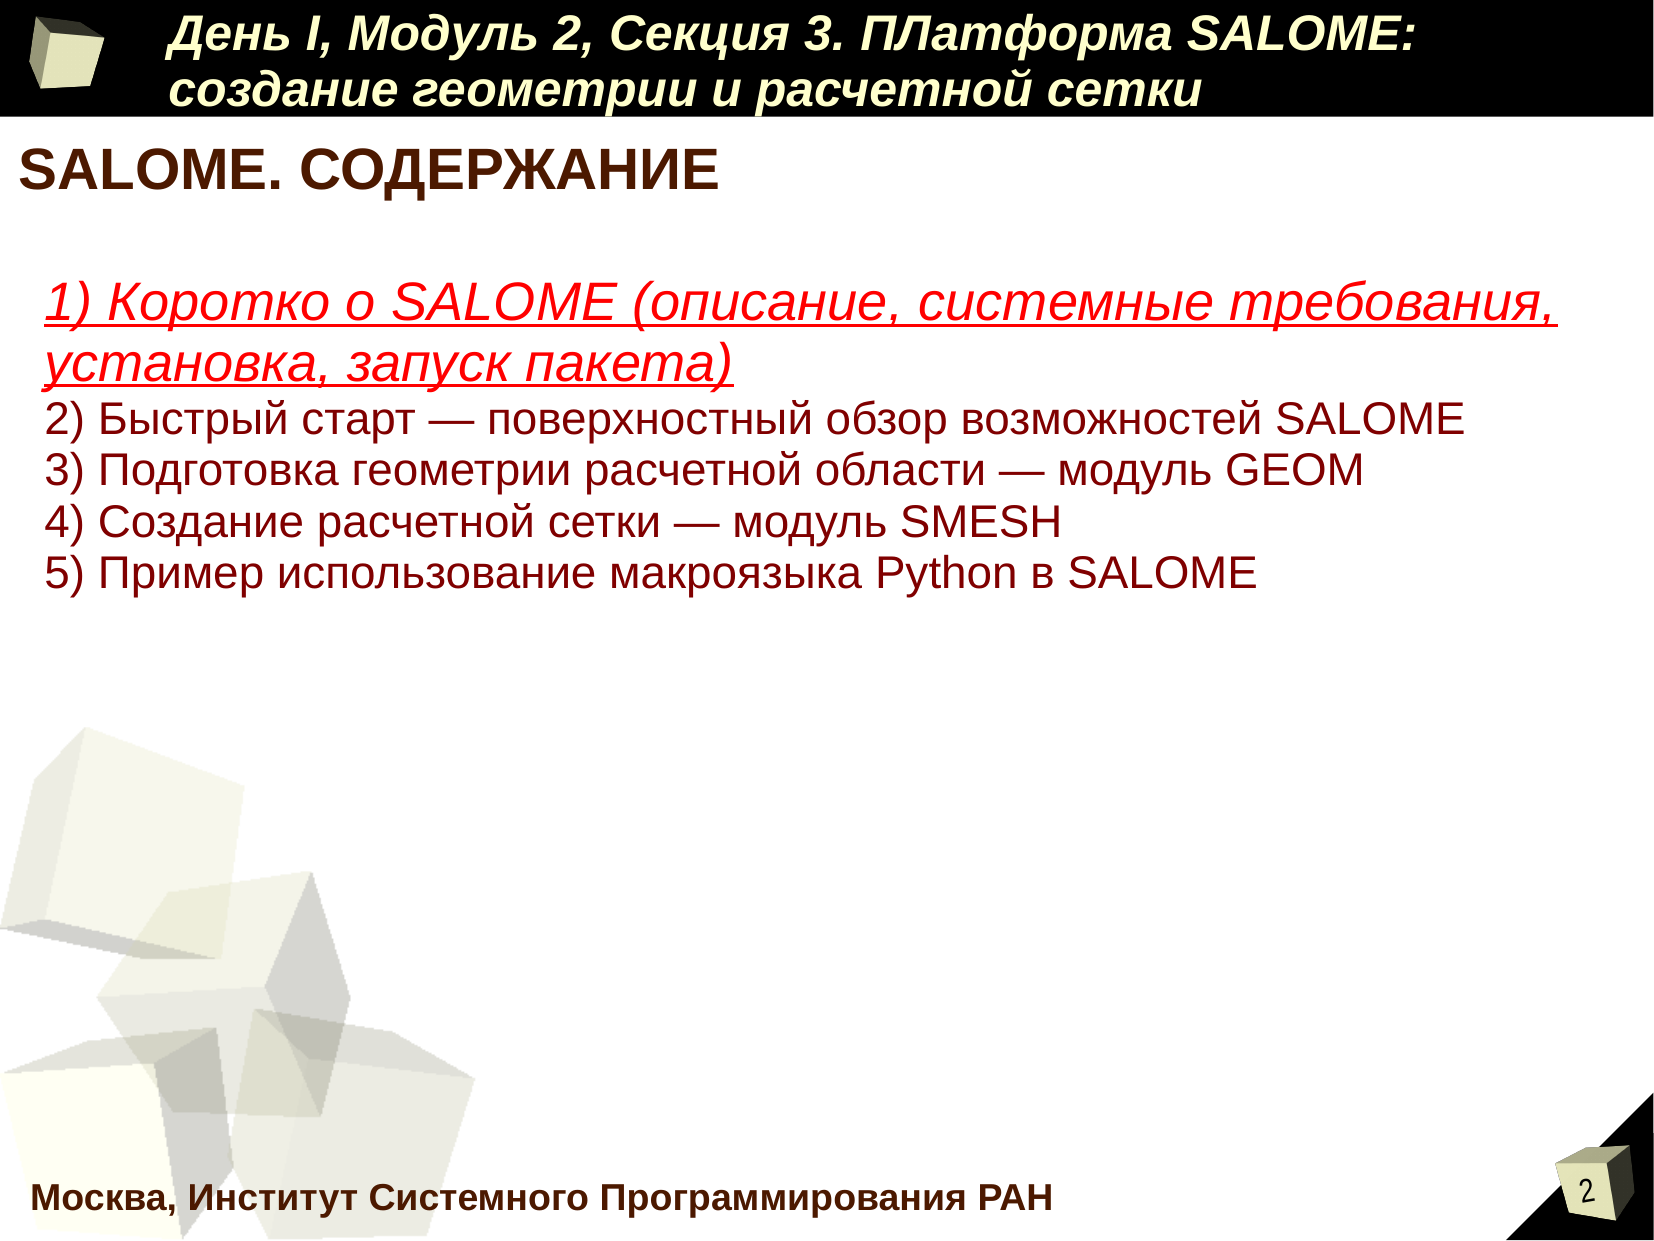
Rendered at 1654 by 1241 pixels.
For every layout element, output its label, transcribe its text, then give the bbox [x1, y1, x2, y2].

text_box SALOME. СОДЕРЖАНИЕ [4, 129, 1654, 210]
text_box 1) Коротко о SALOME (описание, системные требования, установка, запуск пакета) 2) Быстрый старт — поверхностный обзор возможностей SALOME 3) Подготовка геометрии расчетной области — модуль GEOM 4) Создание расчетной сетки — модуль SMESH 5) Пример использование макроязыка Python в SALOME [29, 264, 1625, 606]
picture [464, 1193, 472, 1198]
picture [0, 726, 477, 1241]
